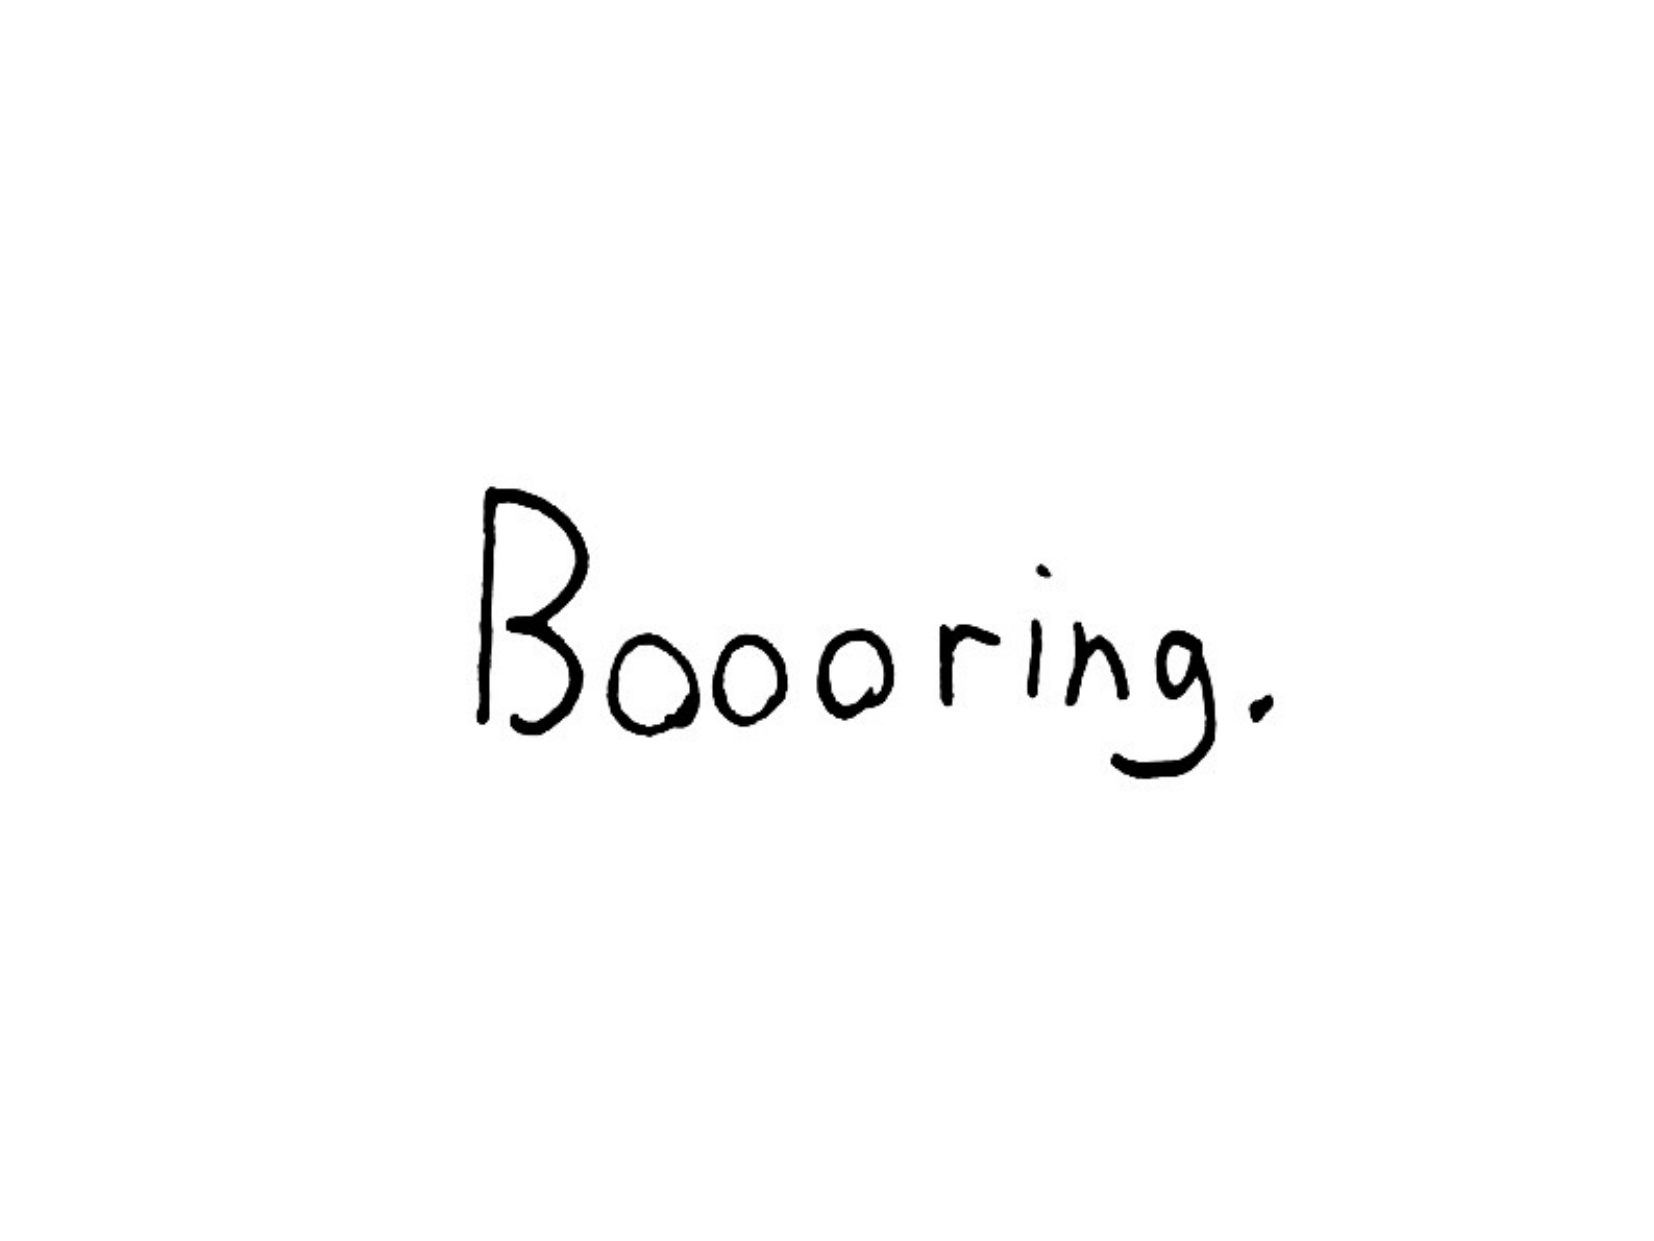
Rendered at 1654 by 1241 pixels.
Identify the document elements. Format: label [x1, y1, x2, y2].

picture [417, 458, 1351, 817]
